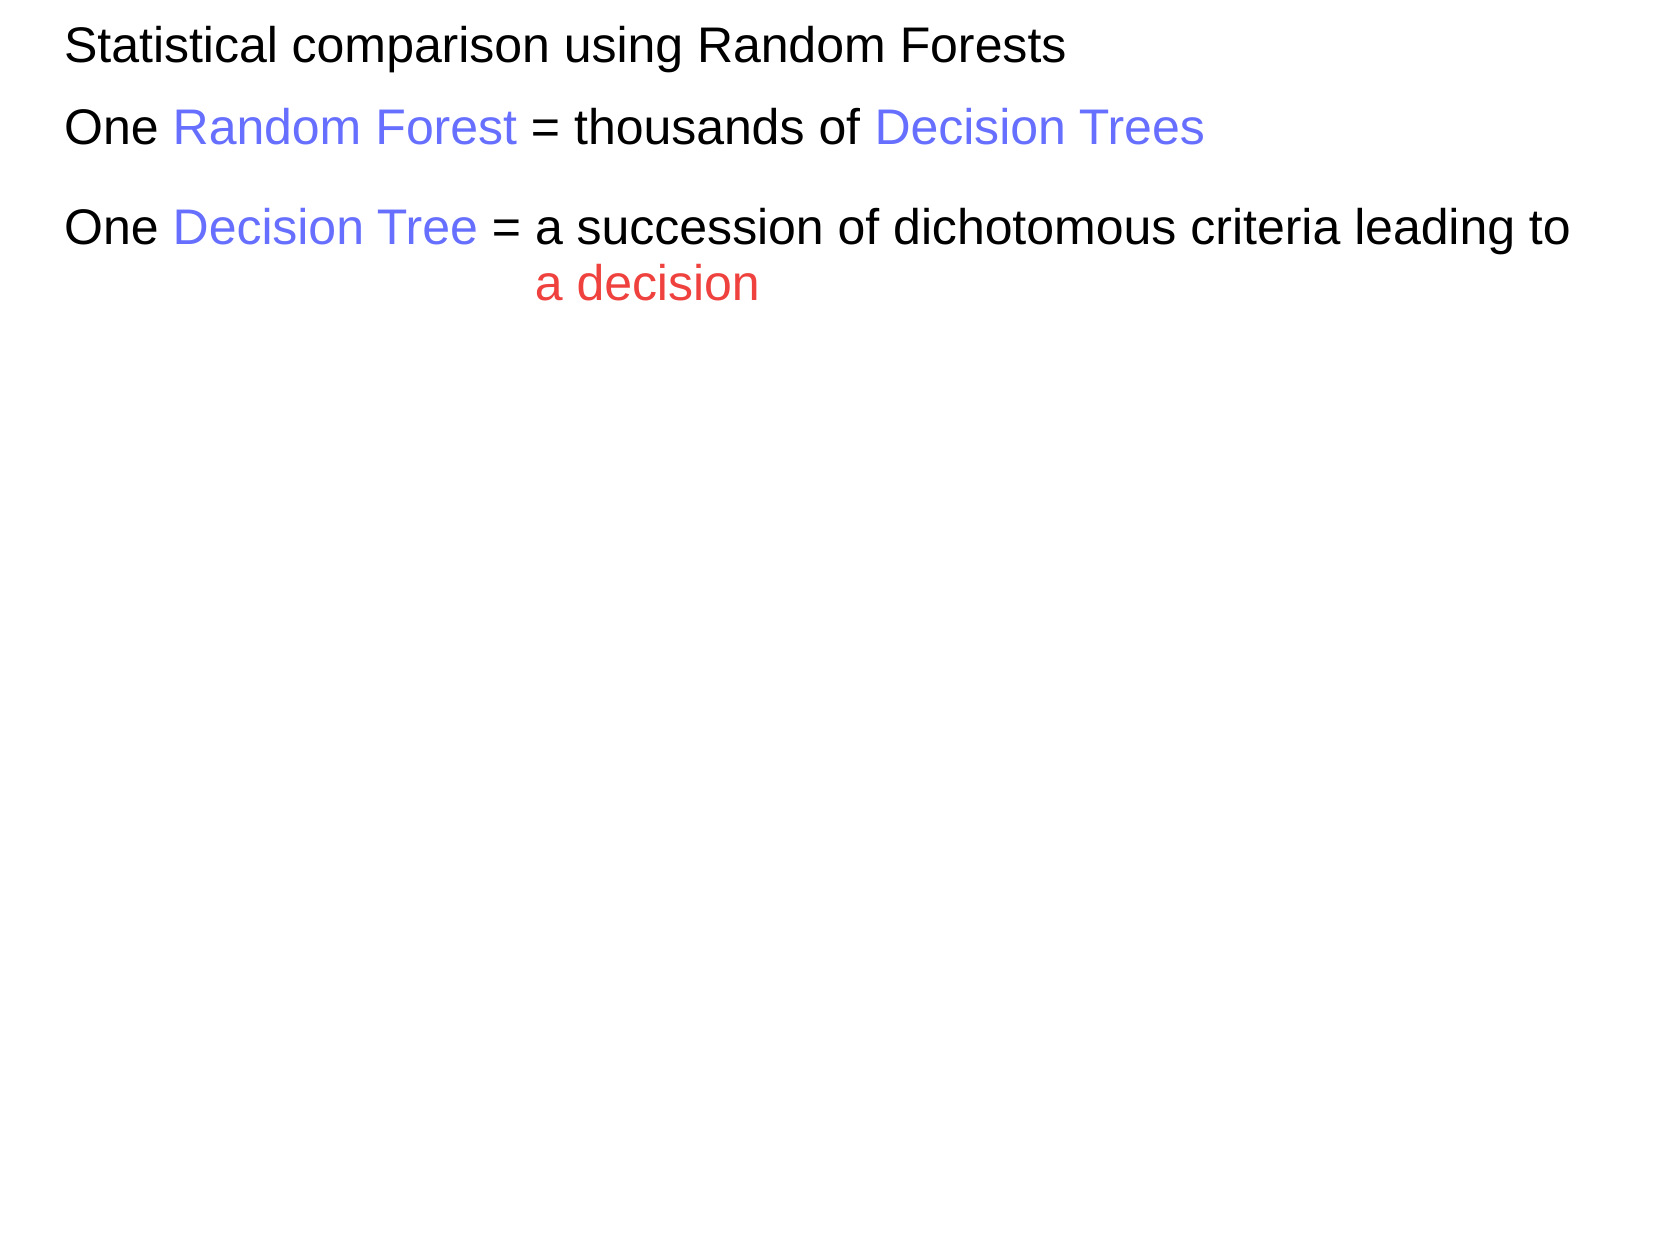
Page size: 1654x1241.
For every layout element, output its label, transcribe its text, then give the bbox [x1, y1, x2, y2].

text_box One Random Forest = thousands of Decision Trees [49, 91, 1628, 191]
text_box Statistical comparison using Random Forests [49, 9, 1628, 91]
text_box One Decision Tree = a succession of dichotomous criteria leading to a decision [49, 192, 1628, 319]
